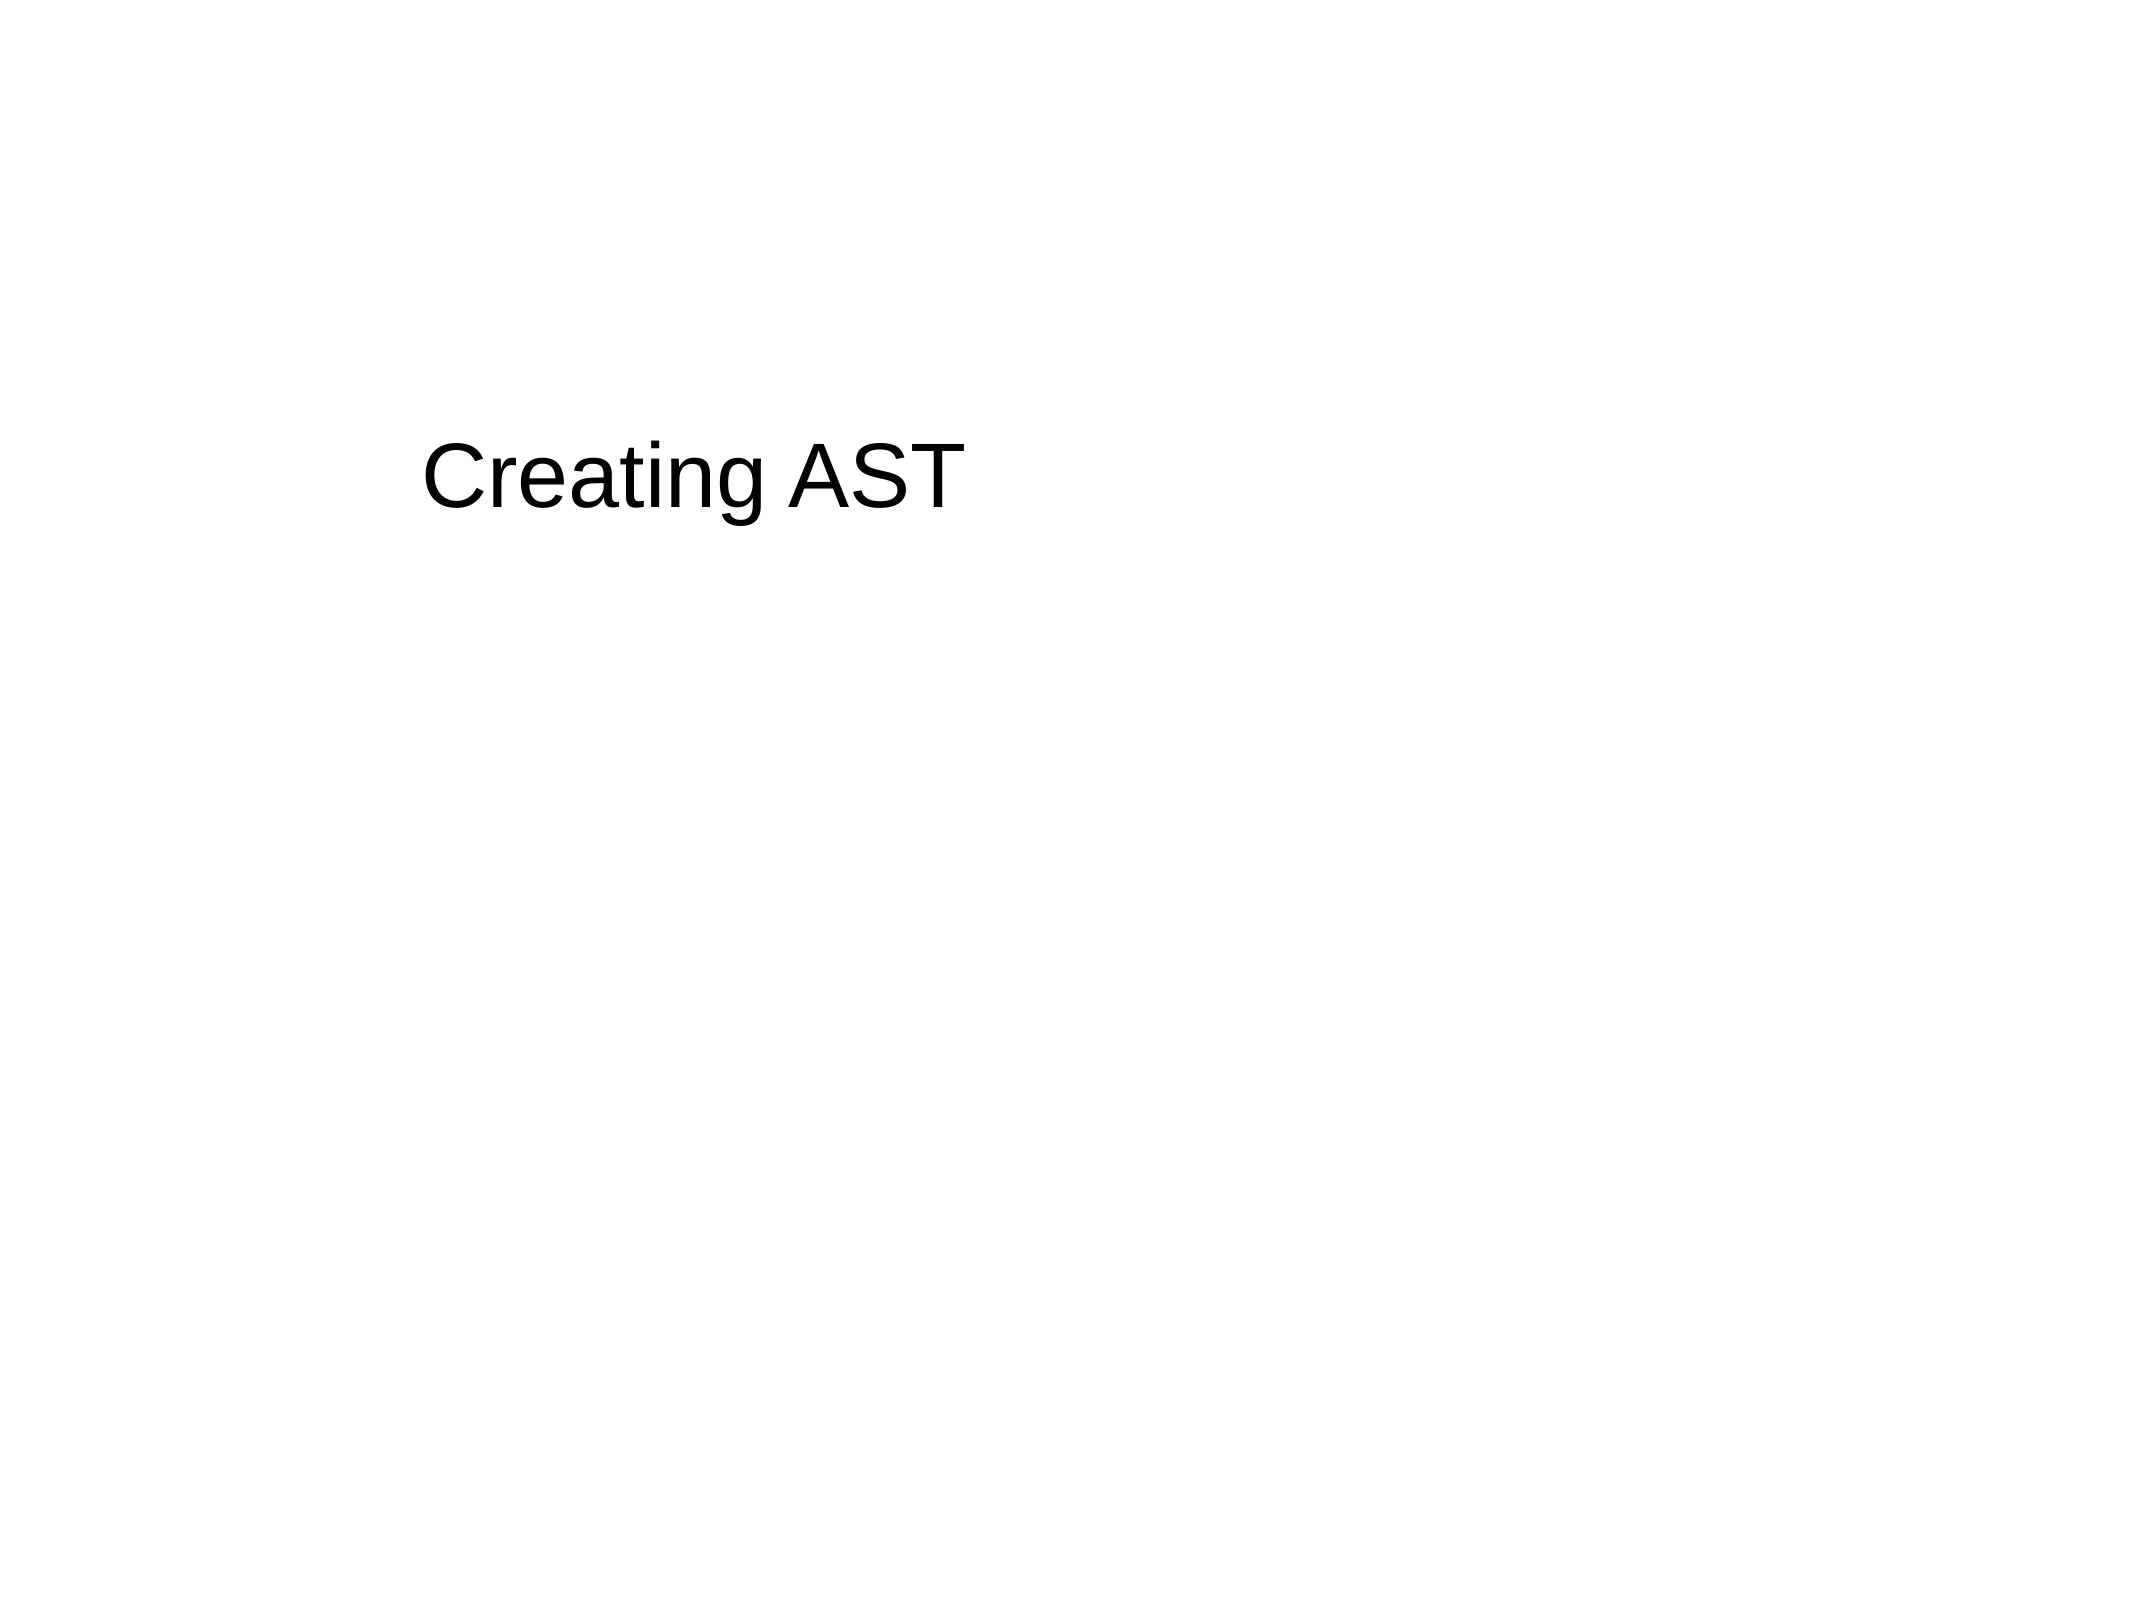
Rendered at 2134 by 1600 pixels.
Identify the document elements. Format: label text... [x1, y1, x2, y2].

text_box Creating AST [421, 373, 2134, 1395]
